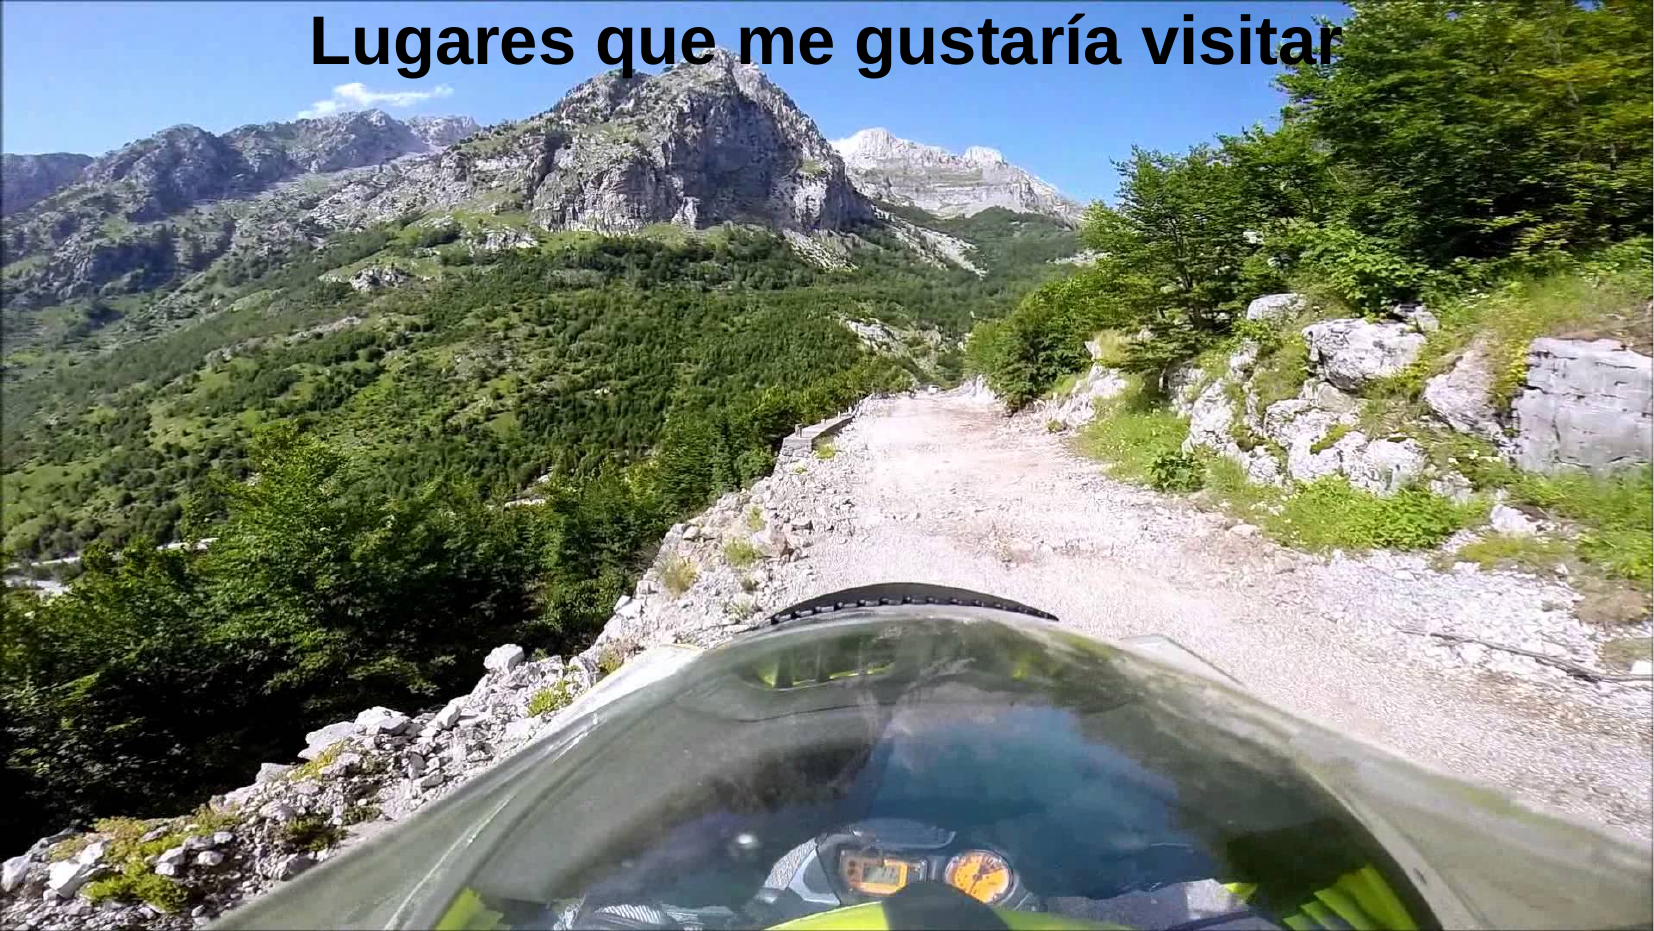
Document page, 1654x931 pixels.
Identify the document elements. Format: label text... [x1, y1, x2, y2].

title Lugares que me gustaría visitar [82, 0, 1571, 119]
picture [0, 0, 1654, 931]
